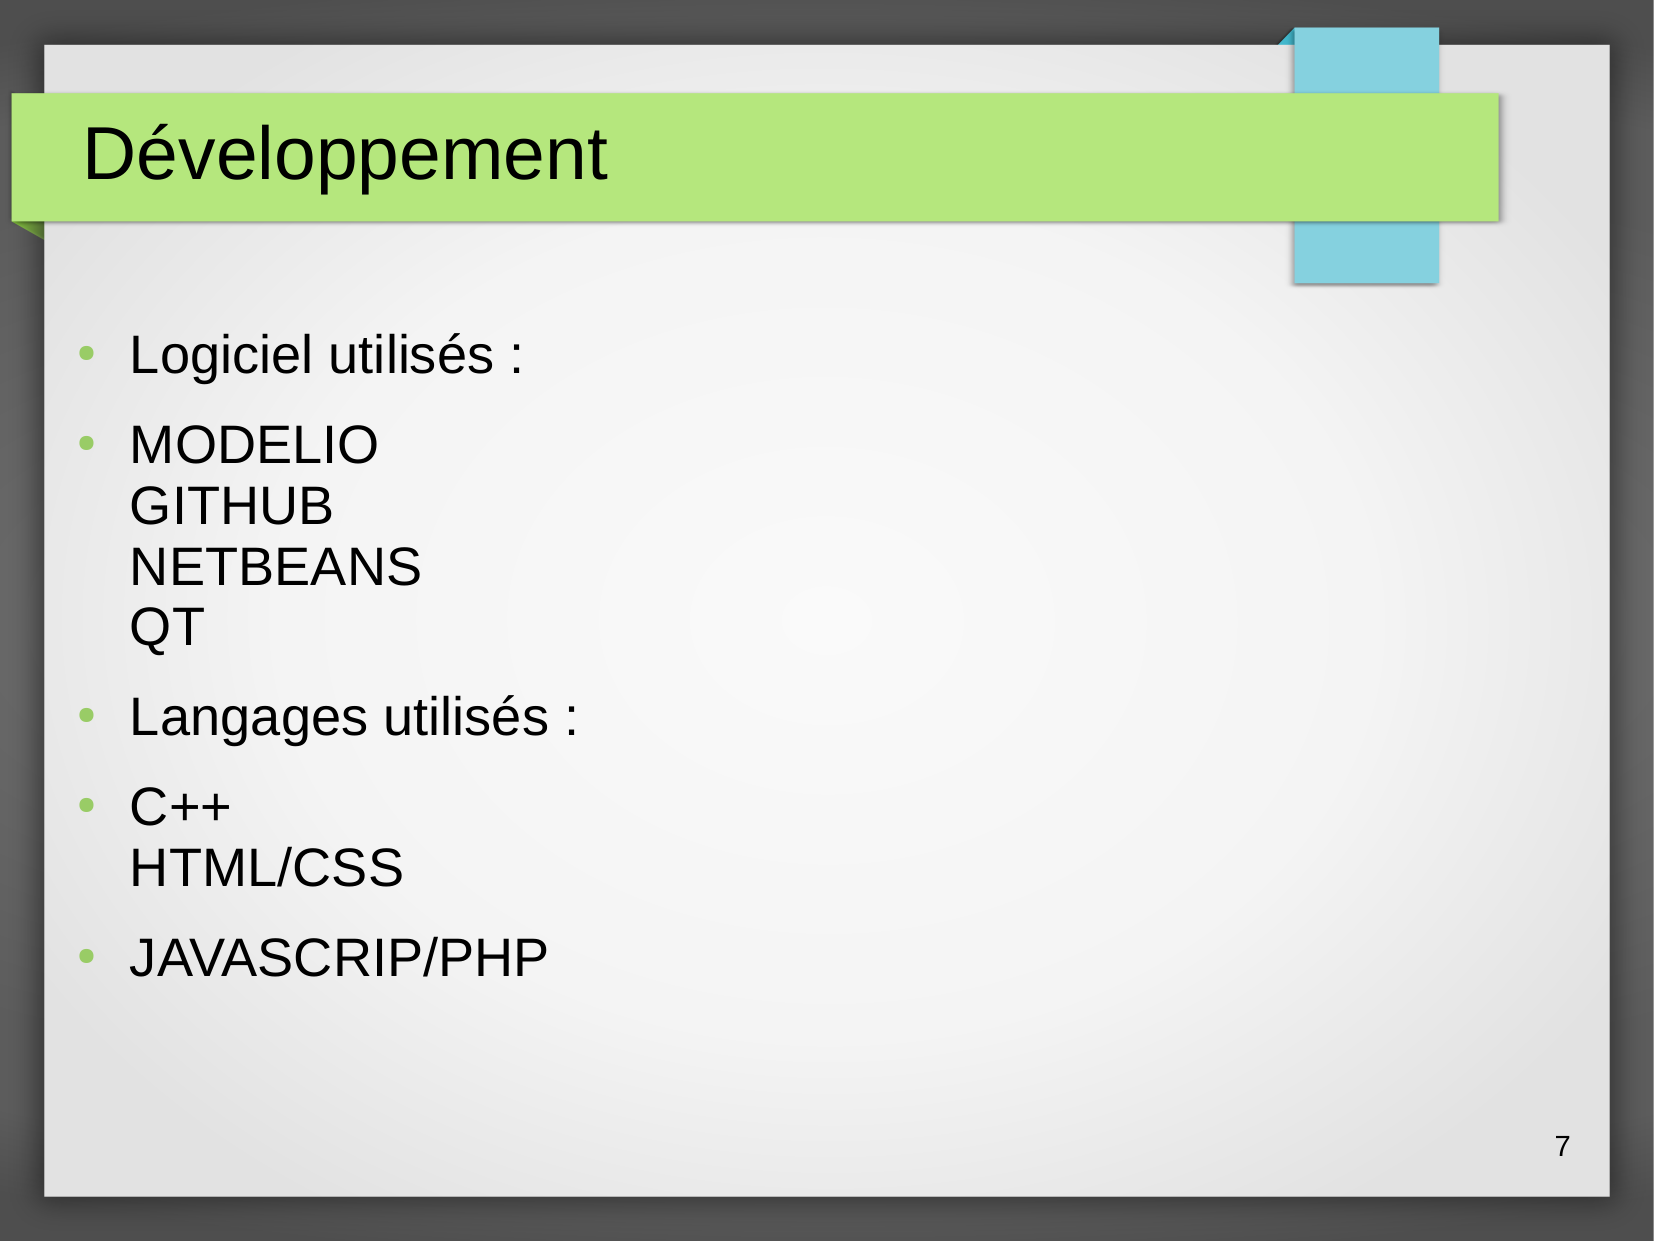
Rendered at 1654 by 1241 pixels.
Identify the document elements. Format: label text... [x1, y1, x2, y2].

picture [0, 0, 1654, 1241]
list Logiciel utilisés : MODELIO GITHUB NETBEANS QT Langages utilisés : C++ HTML/CSS JAVASCRIP/PHP [59, 324, 1565, 1093]
title Développement [82, 94, 1264, 213]
